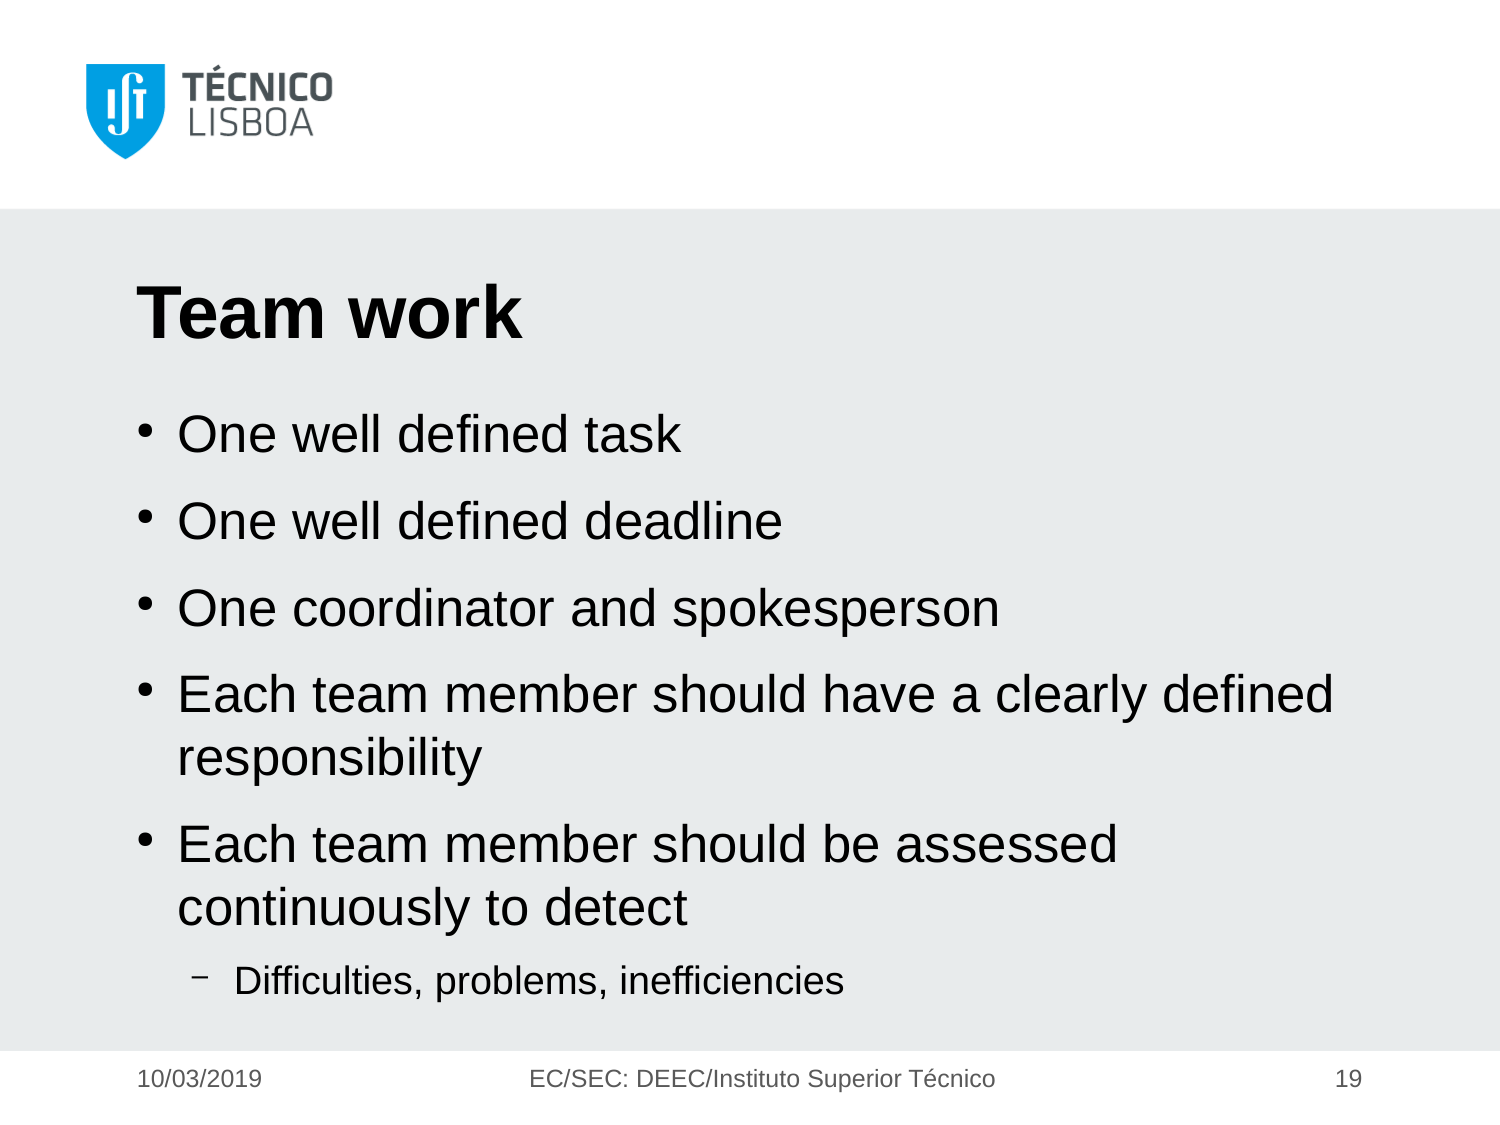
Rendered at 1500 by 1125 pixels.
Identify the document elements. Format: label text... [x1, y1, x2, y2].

slide_number 10/03/2019 [121, 1052, 425, 1103]
footer EC/SEC: DEEC/Instituto Superior Técnico [512, 1052, 1021, 1103]
picture [0, 0, 1500, 1125]
title Team work [121, 237, 1378, 381]
list One well defined task One well defined deadline One coordinator and spokesperson Each team member should have a clearly defined responsibility Each team member should be assessed continuously to detect Difficulties, problems, inefficiencies [121, 400, 1378, 1005]
slide_number <number> [1077, 1052, 1378, 1103]
